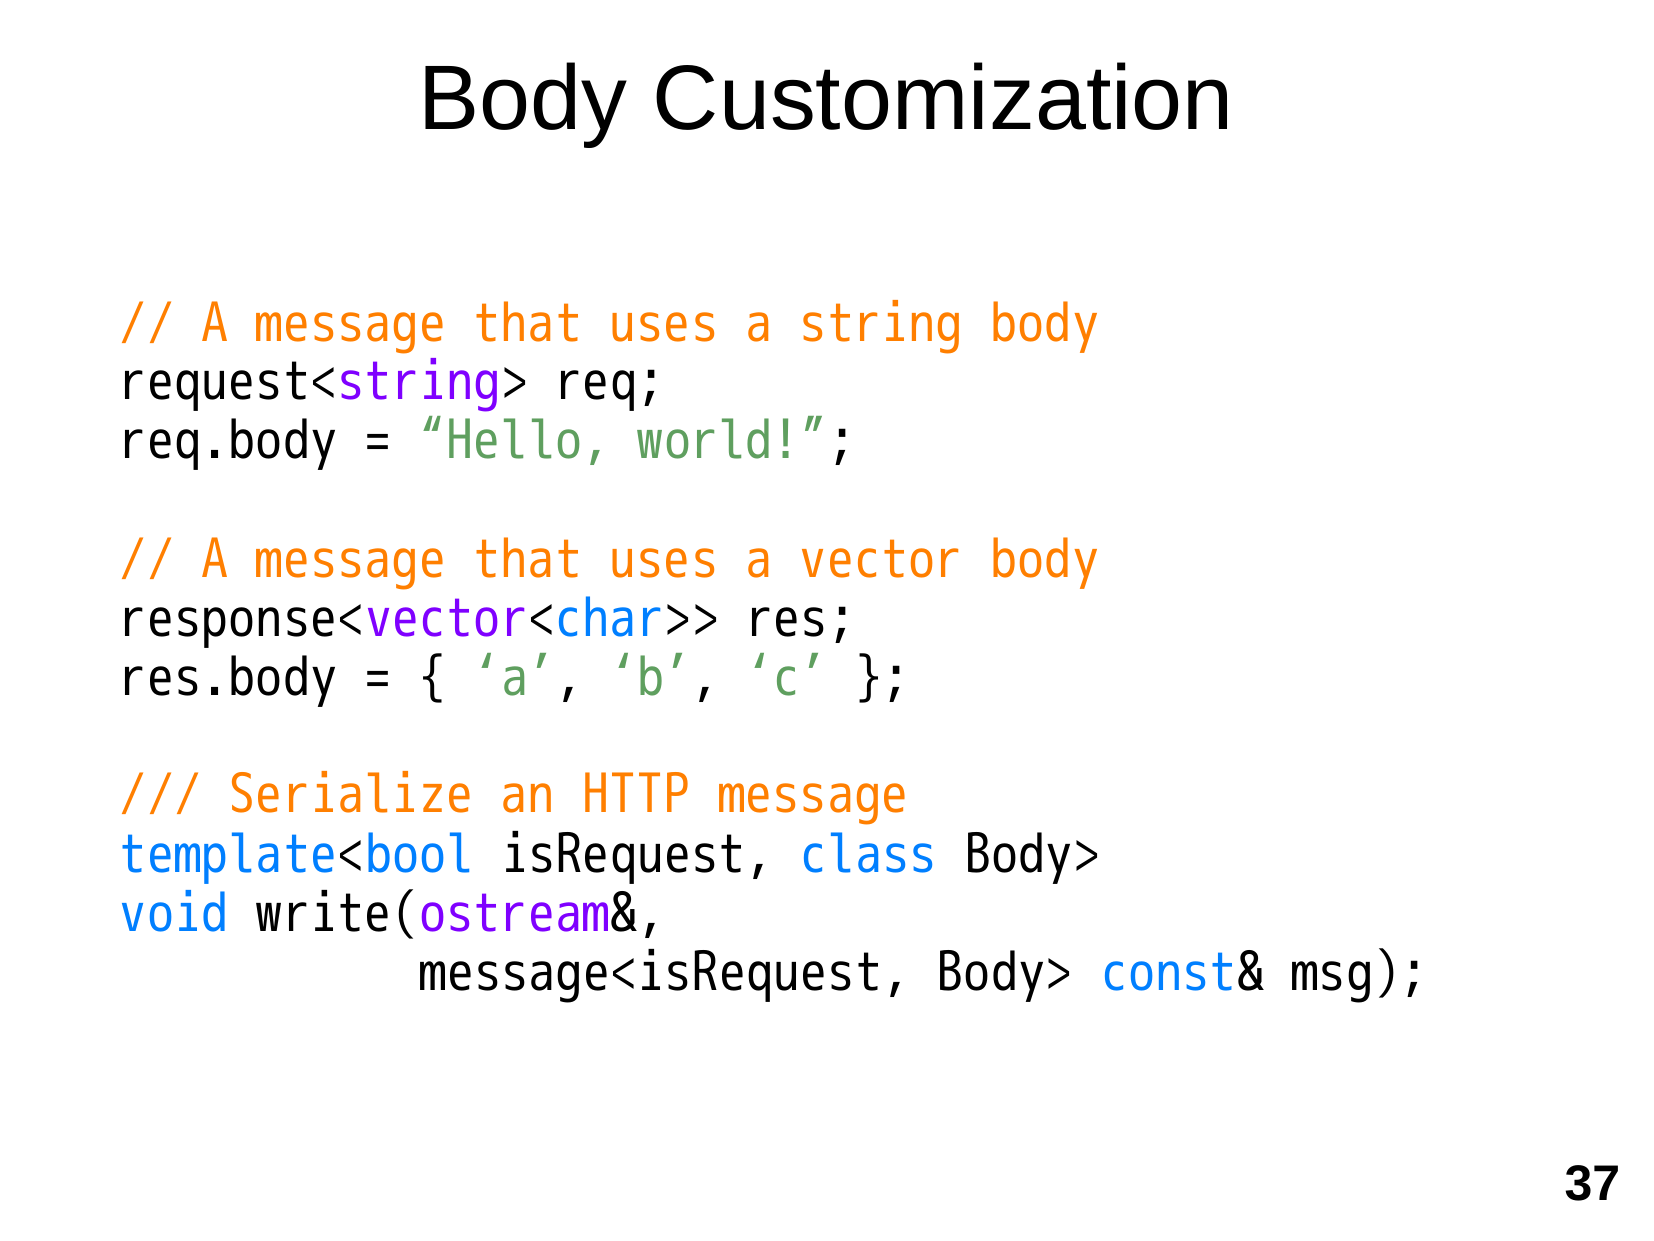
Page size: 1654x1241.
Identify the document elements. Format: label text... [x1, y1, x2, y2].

title Body Customization [82, 15, 1571, 181]
text_box // A message that uses a string body request<string> req; req.body = “Hello, world!”; // A message that uses a vector body response<vector<char>> res; res.body = { ‘a’, ‘b’, ‘c’ }; /// Serialize an HTTP message template<bool isRequest, class Body> void write(ostream&, message<isRequest, Body> const& msg); [104, 287, 1575, 1135]
